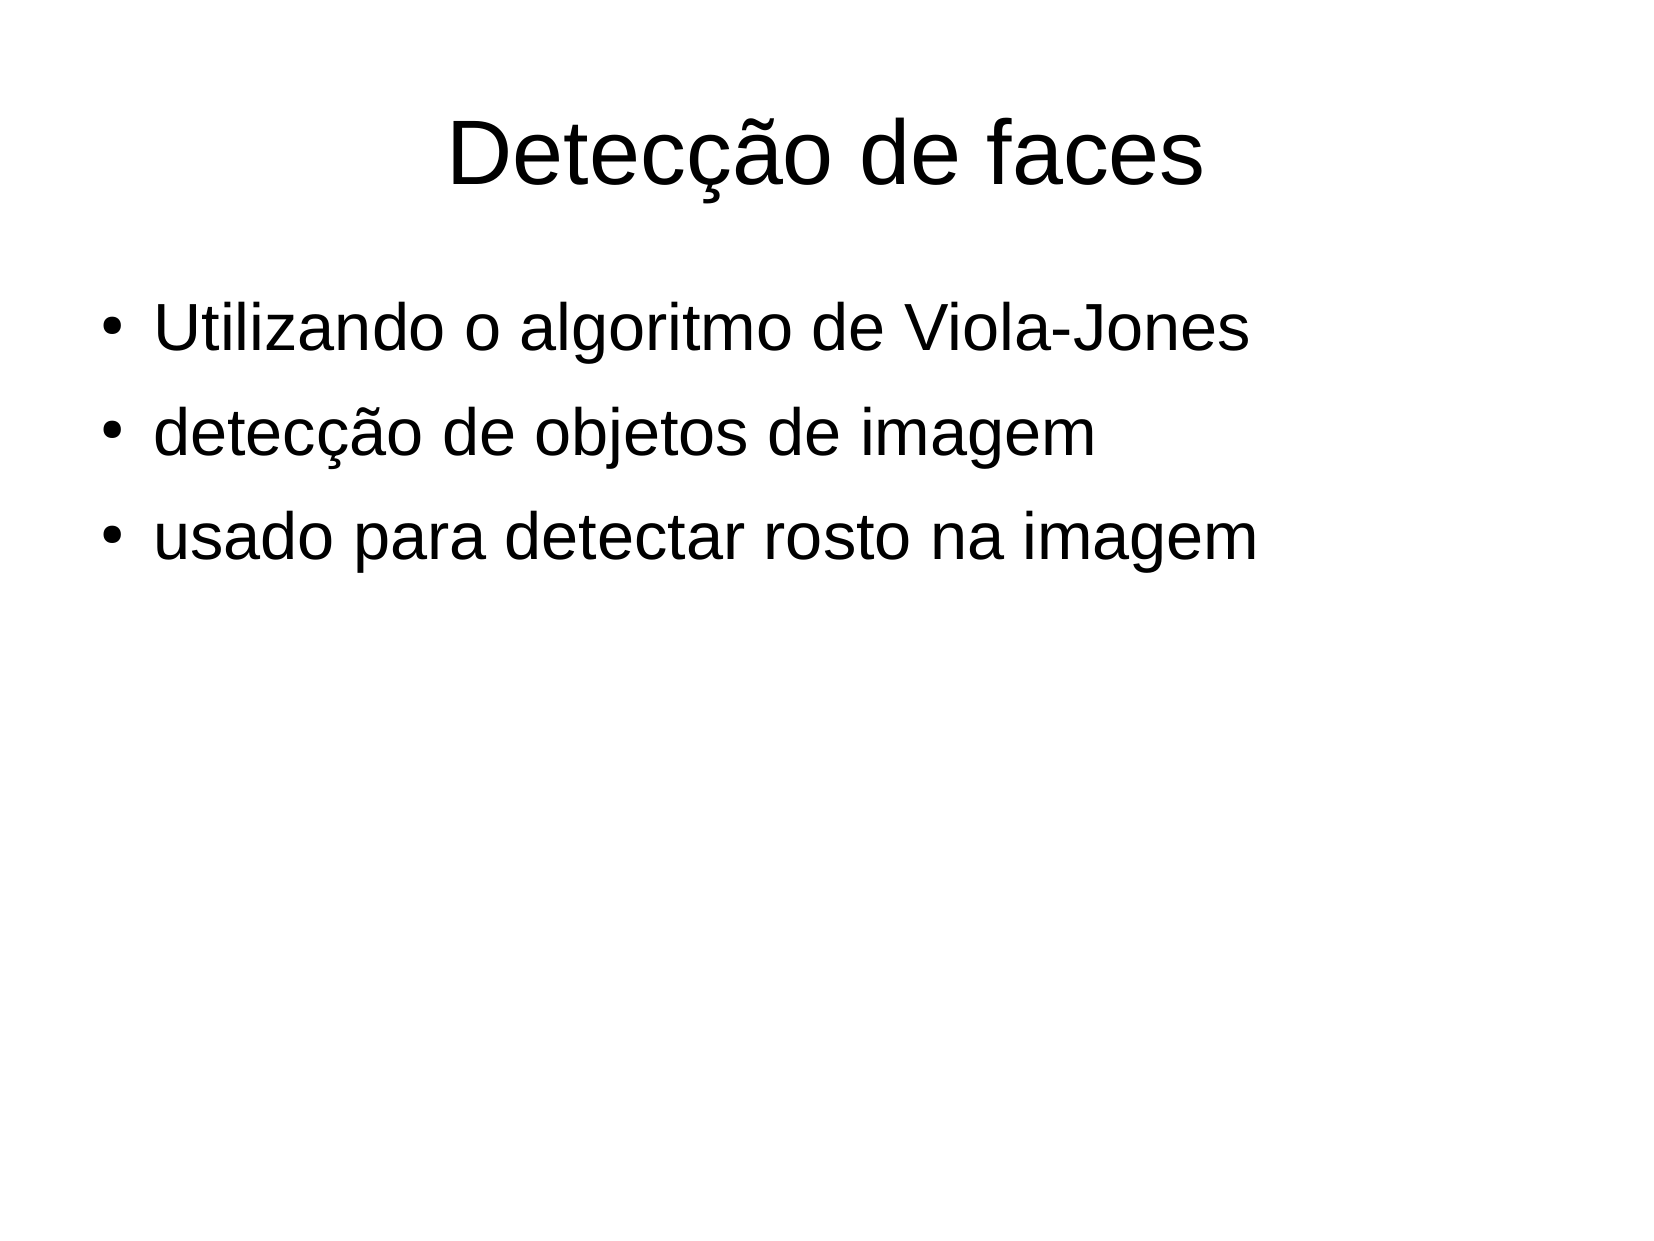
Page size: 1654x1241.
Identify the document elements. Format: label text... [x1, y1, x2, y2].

list Utilizando o algoritmo de Viola-Jones detecção de objetos de imagem usado para detectar rosto na imagem [82, 290, 1571, 1010]
title Detecção de faces [82, 49, 1571, 257]
